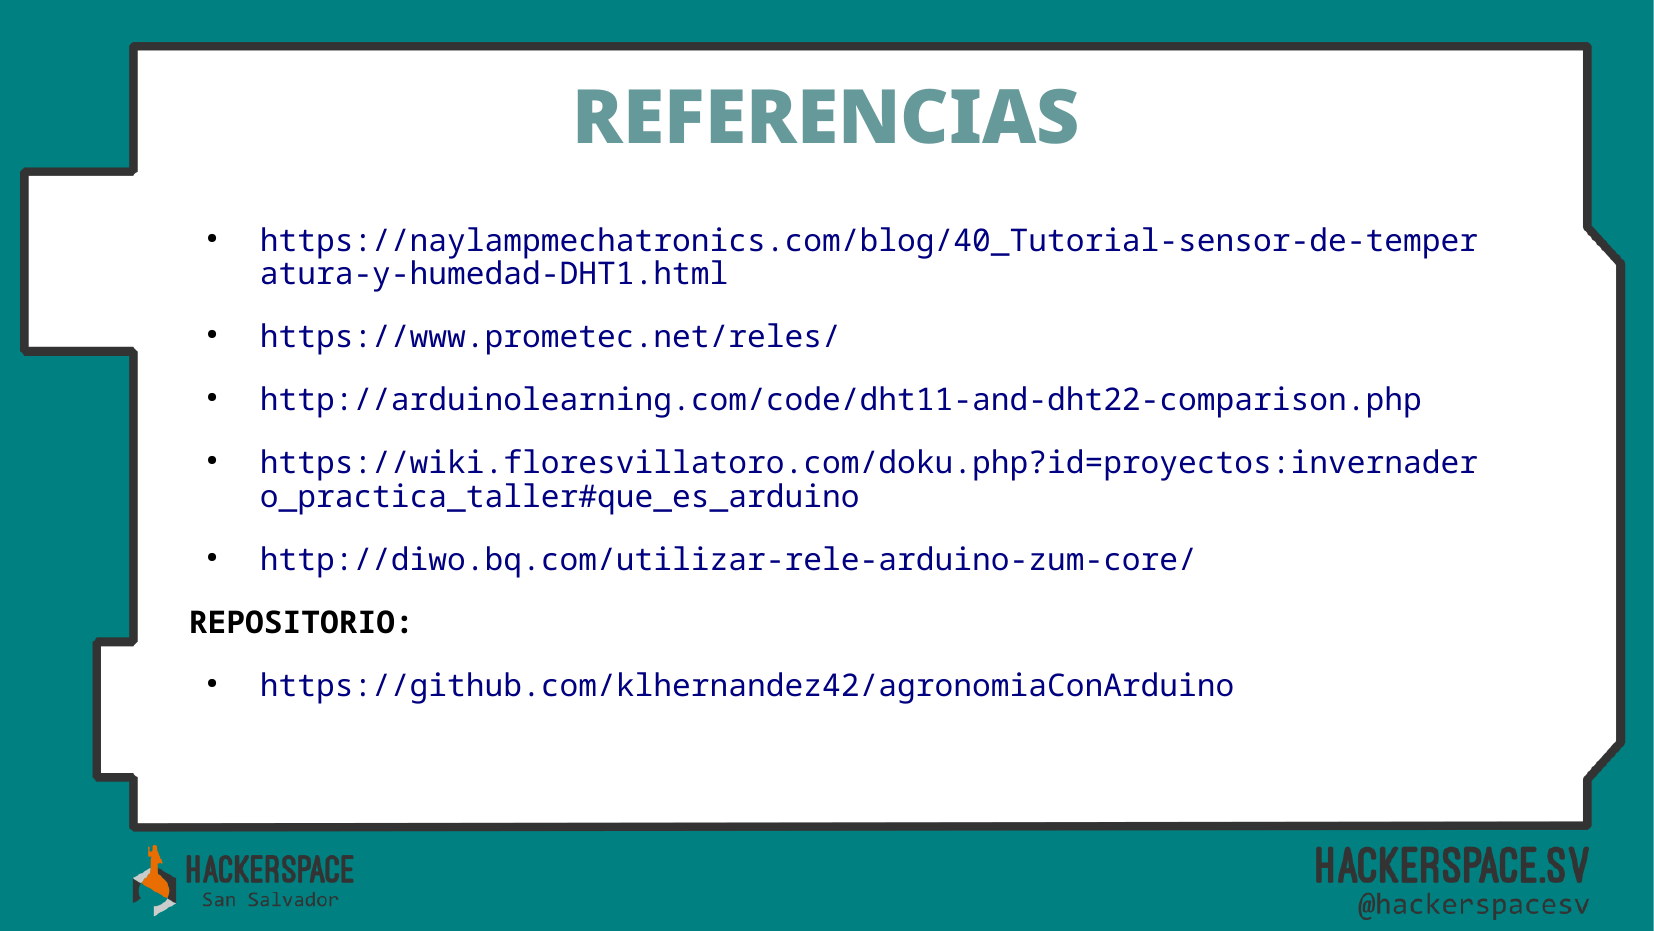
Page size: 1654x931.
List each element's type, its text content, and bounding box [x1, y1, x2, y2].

list https://naylampmechatronics.com/blog/40_Tutorial-sensor-de-temperatura-y-humedad-DHT1.html https://www.prometec.net/reles/ http://arduinolearning.com/code/dht11-and-dht22-comparison.php https://wiki.floresvillatoro.com/doku.php?id=proyectos:invernadero_practica_taller#que_es_arduino http://diwo.bq.com/utilizar-rele-arduino-zum-core/ REPOSITORIO: https://github.com/klhernandez42/agronomiaConArduino [188, 217, 1489, 758]
picture [0, 0, 1654, 931]
title REFERENCIAS [82, 37, 1571, 193]
